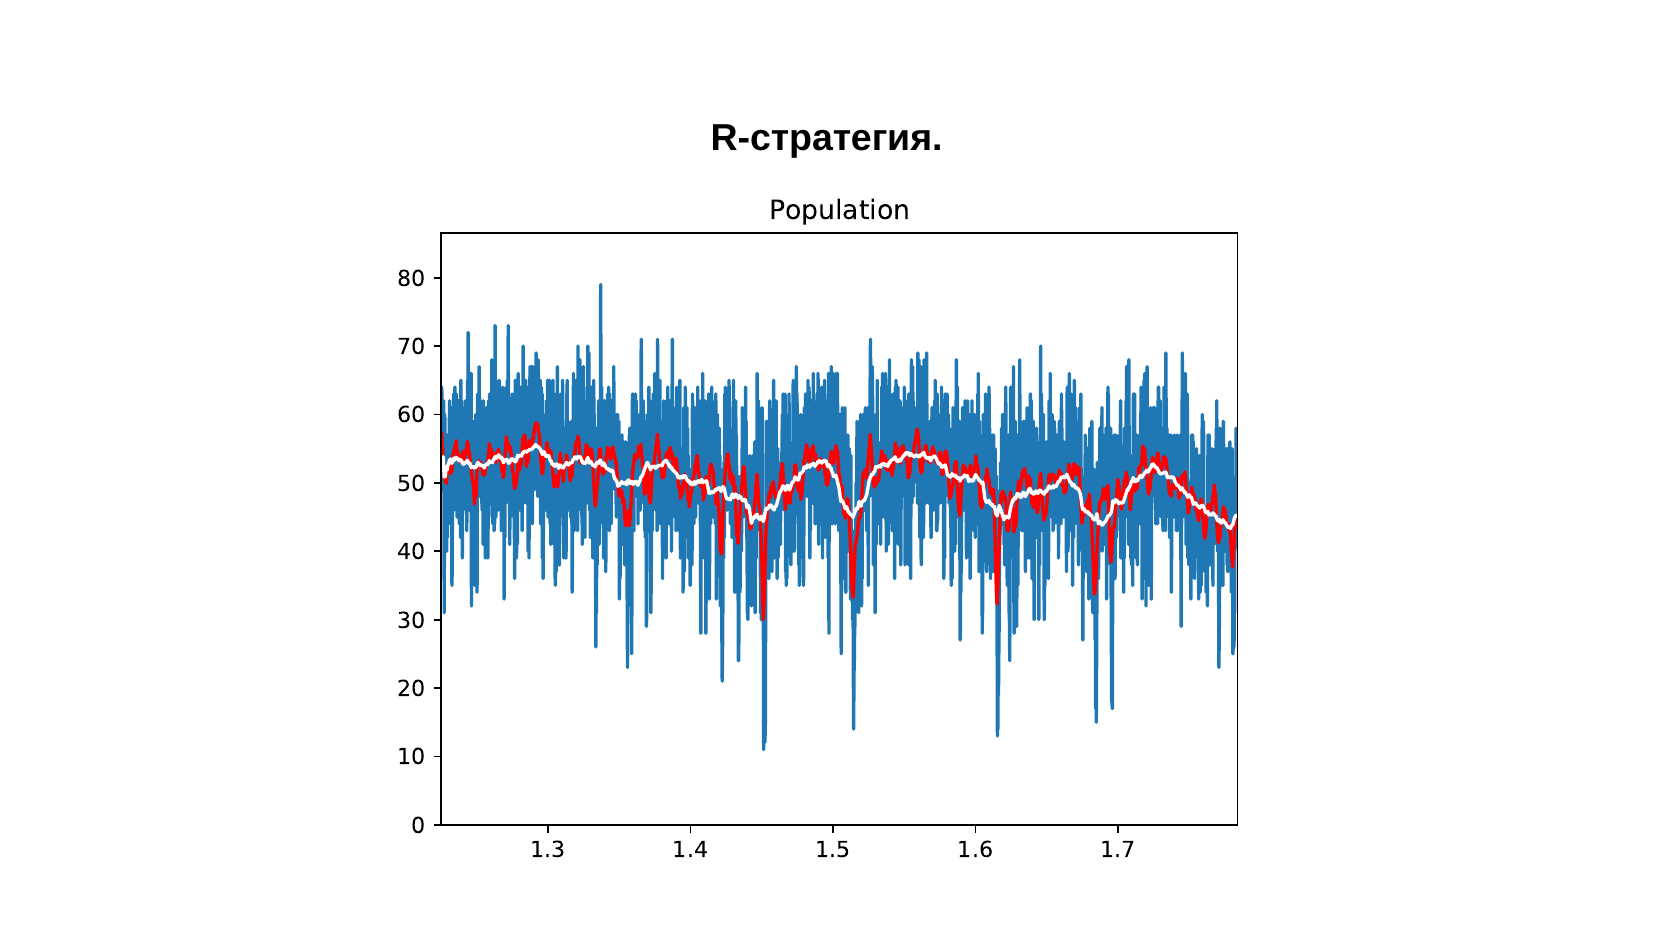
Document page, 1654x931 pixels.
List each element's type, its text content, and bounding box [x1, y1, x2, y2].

text_box R-стратегия. [401, 108, 1252, 166]
picture [312, 139, 1341, 910]
